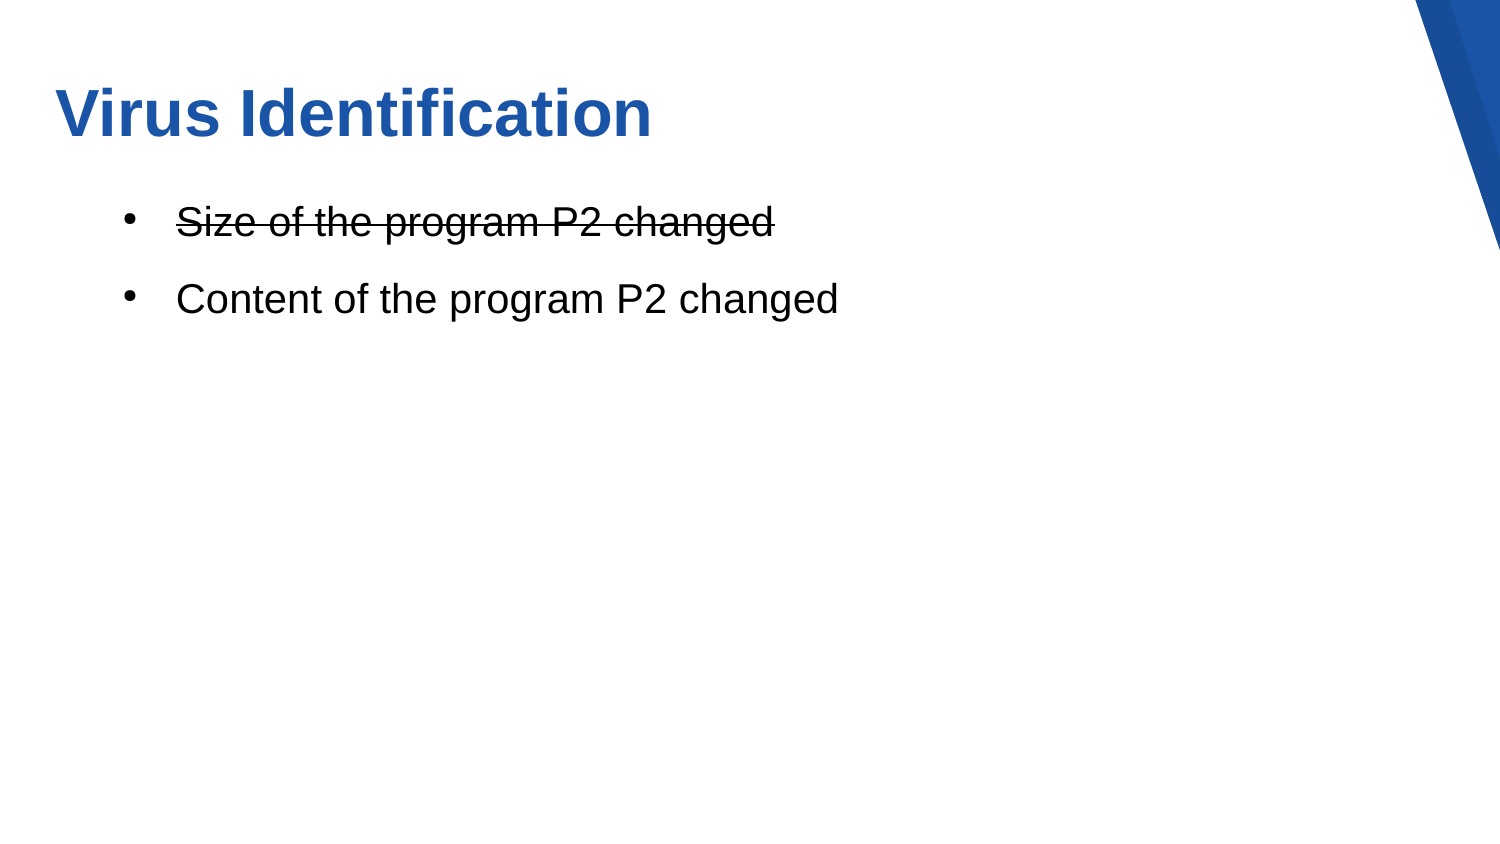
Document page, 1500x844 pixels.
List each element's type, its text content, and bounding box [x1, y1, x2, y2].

list Size of the program P2 changed Content of the program P2 changed [90, 180, 1456, 755]
title Virus Identification [40, 97, 1231, 166]
